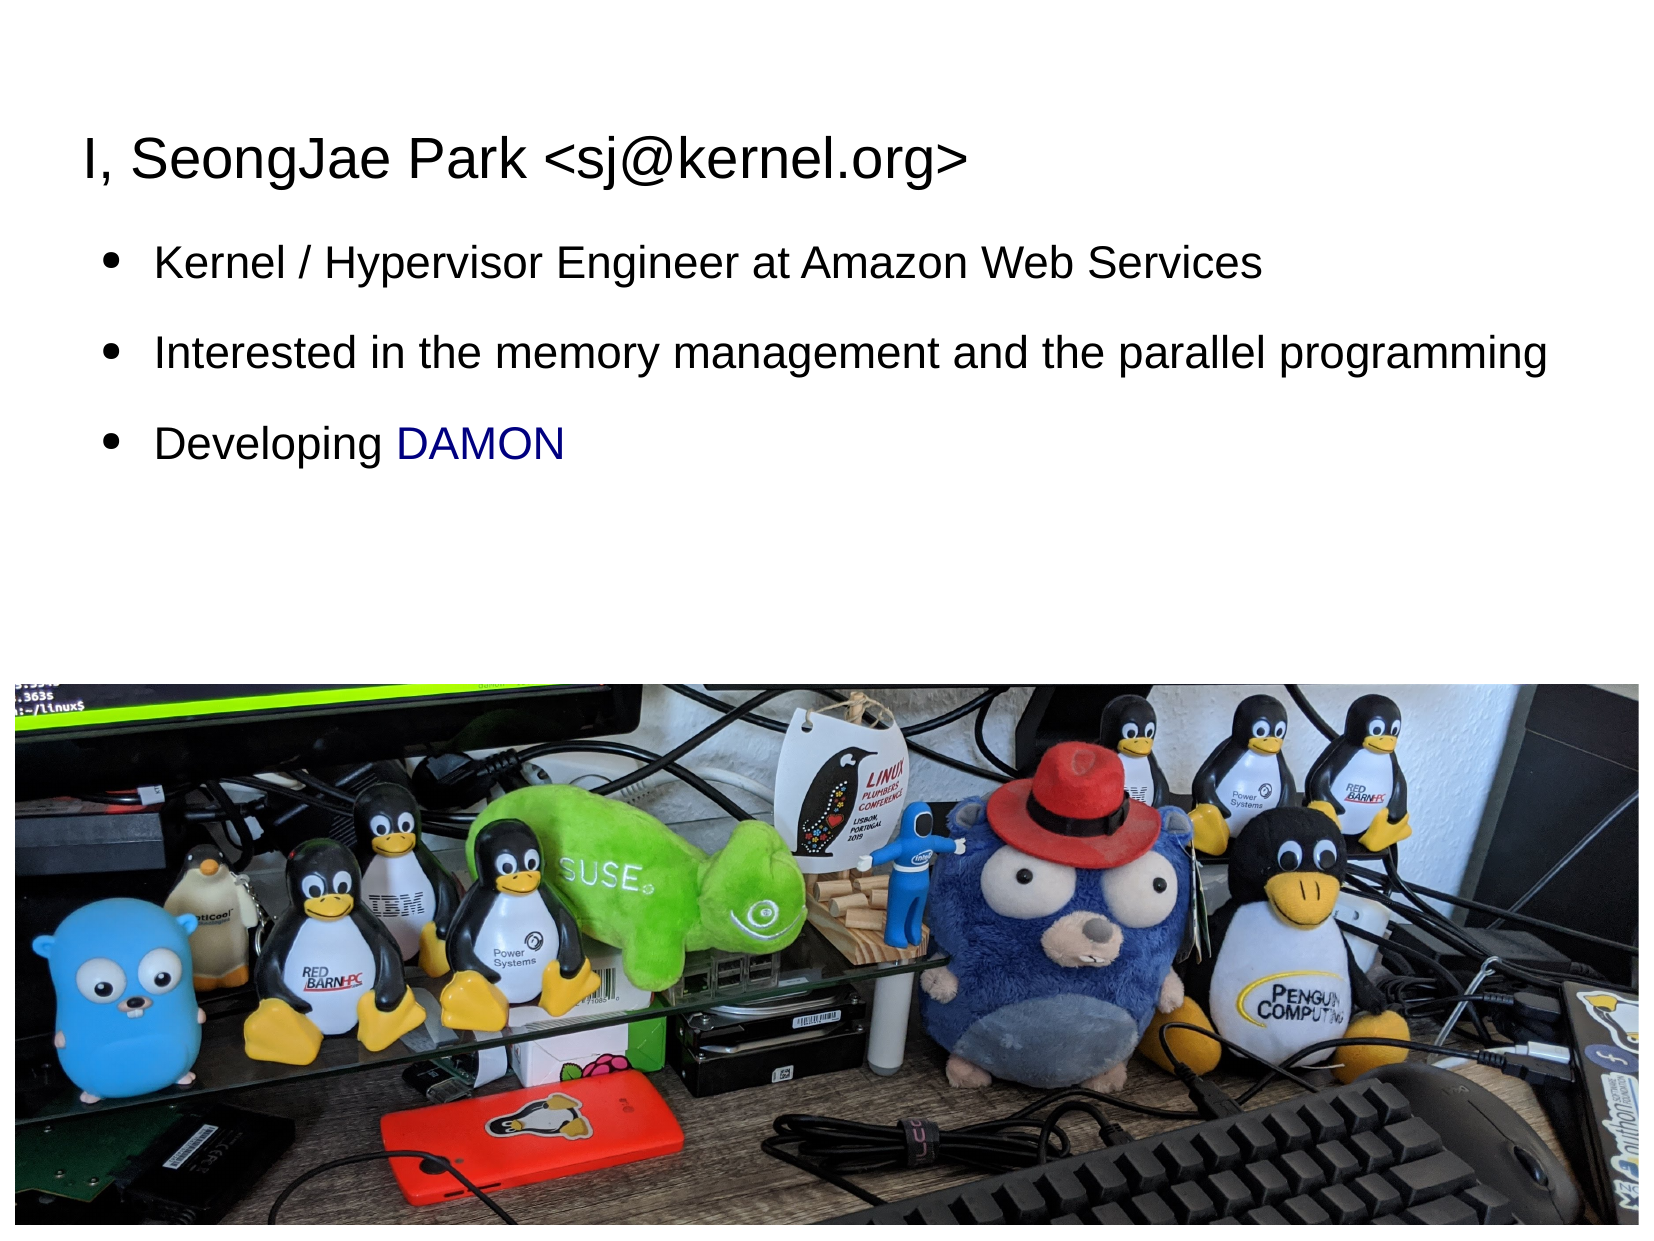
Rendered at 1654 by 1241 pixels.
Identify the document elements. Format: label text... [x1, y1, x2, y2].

list Kernel / Hypervisor Engineer at Amazon Web Services Interested in the memory management and the parallel programming Developing DAMON [82, 236, 1571, 684]
picture [15, 684, 1639, 1225]
title I, SeongJae Park <sj@kernel.org> [82, 108, 1571, 210]
